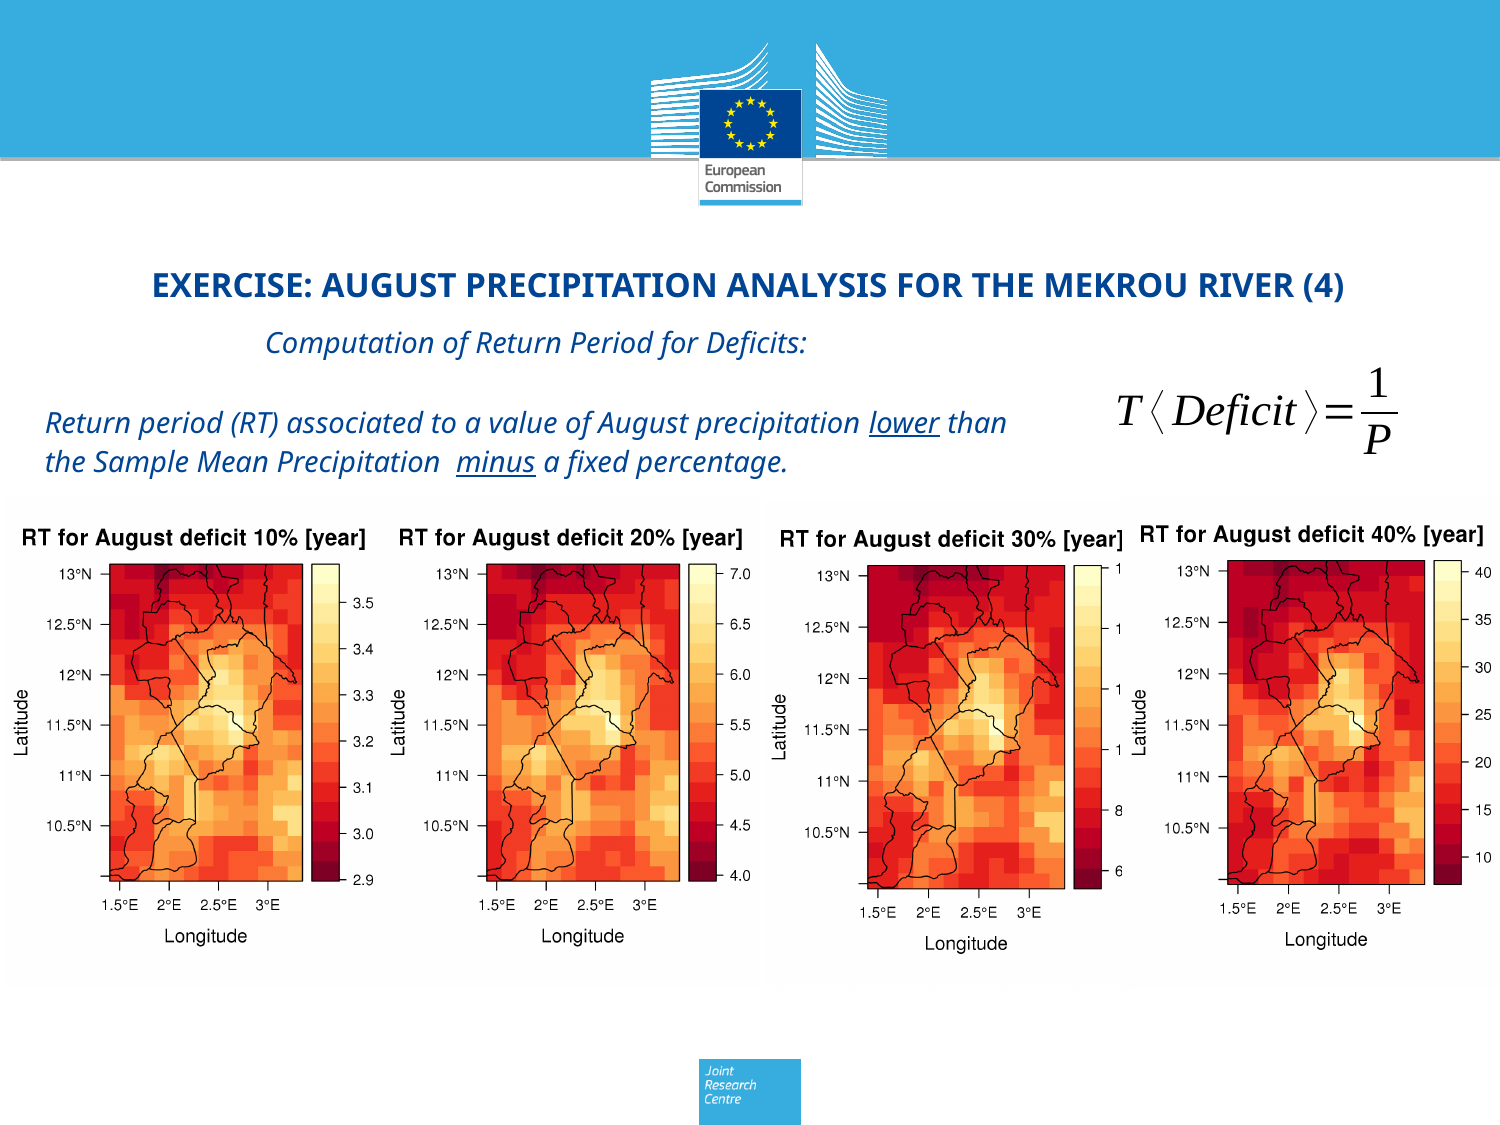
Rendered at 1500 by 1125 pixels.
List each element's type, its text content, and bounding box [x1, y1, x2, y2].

picture [762, 494, 1500, 991]
picture [4, 494, 760, 986]
text_box Computation of Return Period for Deficits: Return period (RT) associated to a value of August precipitation lower than the Sample Mean Precipitation minus a fixed percentage. [30, 314, 1051, 509]
picture [699, 1059, 801, 1125]
picture [651, 42, 887, 207]
chart [1103, 358, 1411, 465]
text_box EXERCISE: AUGUST PRECIPITATION ANALYSIS FOR THE MEKROU RIVER (4) [30, 254, 1486, 351]
